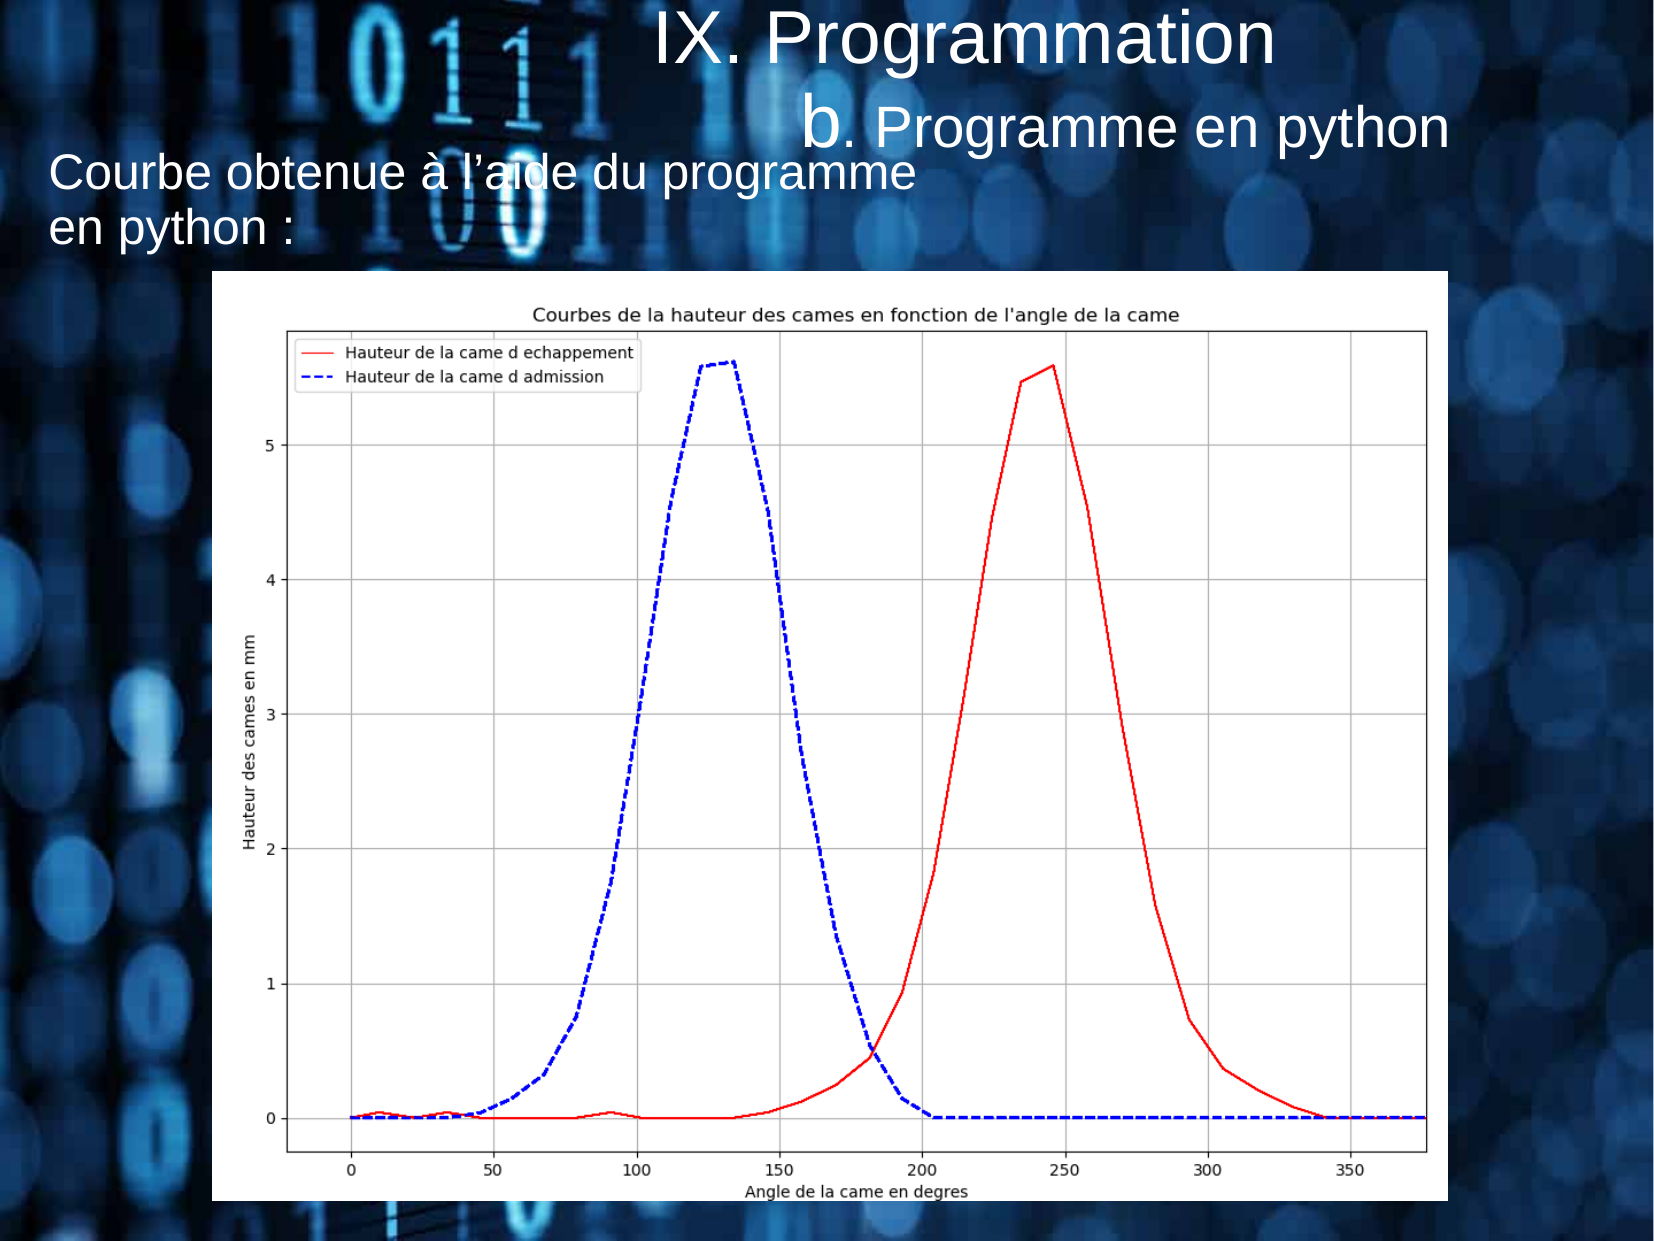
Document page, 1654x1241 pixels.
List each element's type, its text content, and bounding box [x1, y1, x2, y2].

picture [0, 0, 1654, 1241]
text_box IX. Programmation b. Programme en python [637, 0, 1654, 256]
text_box Courbe obtenue à l’aide du programme en python : [33, 136, 991, 263]
